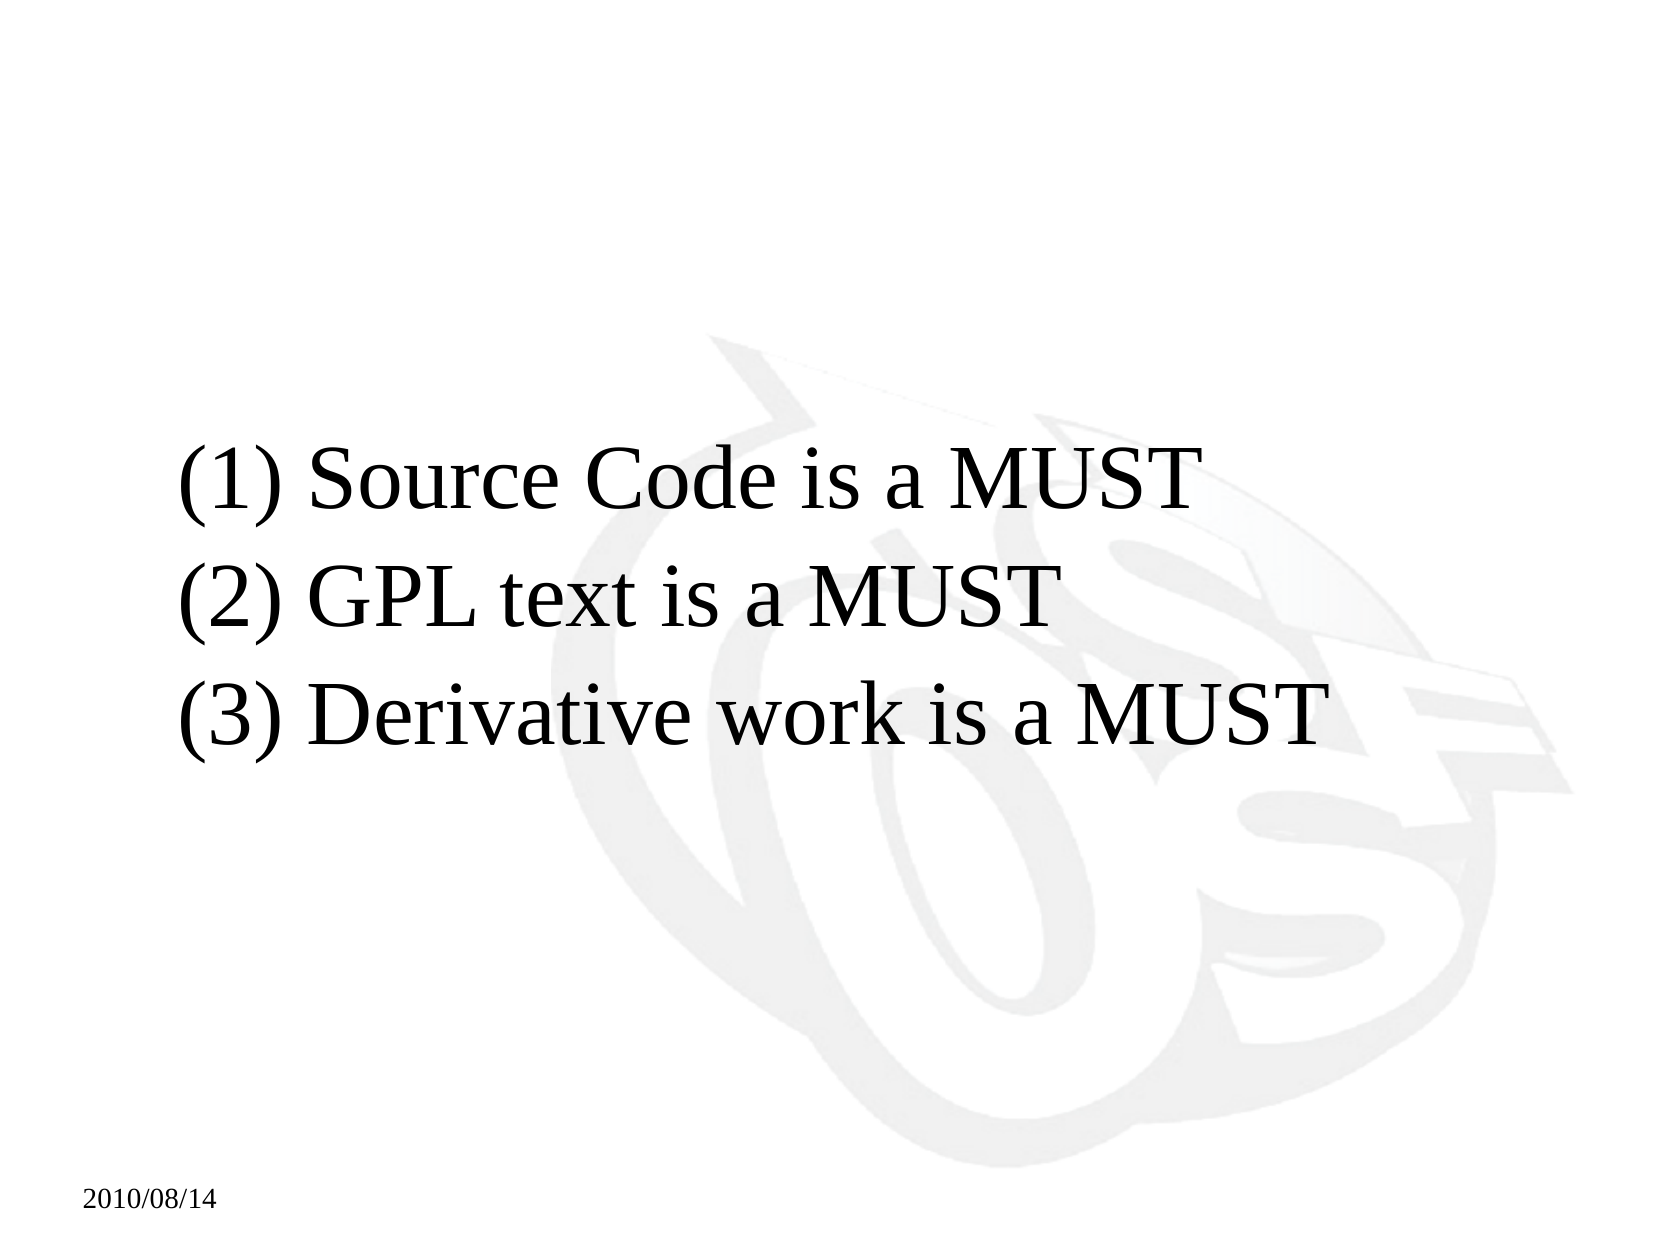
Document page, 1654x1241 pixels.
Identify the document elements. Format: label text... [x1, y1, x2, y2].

picture [551, 331, 1577, 1170]
title (1) Source Code is a MUST [177, 313, 1418, 549]
title (3) Derivative work is a MUST [177, 549, 1418, 827]
